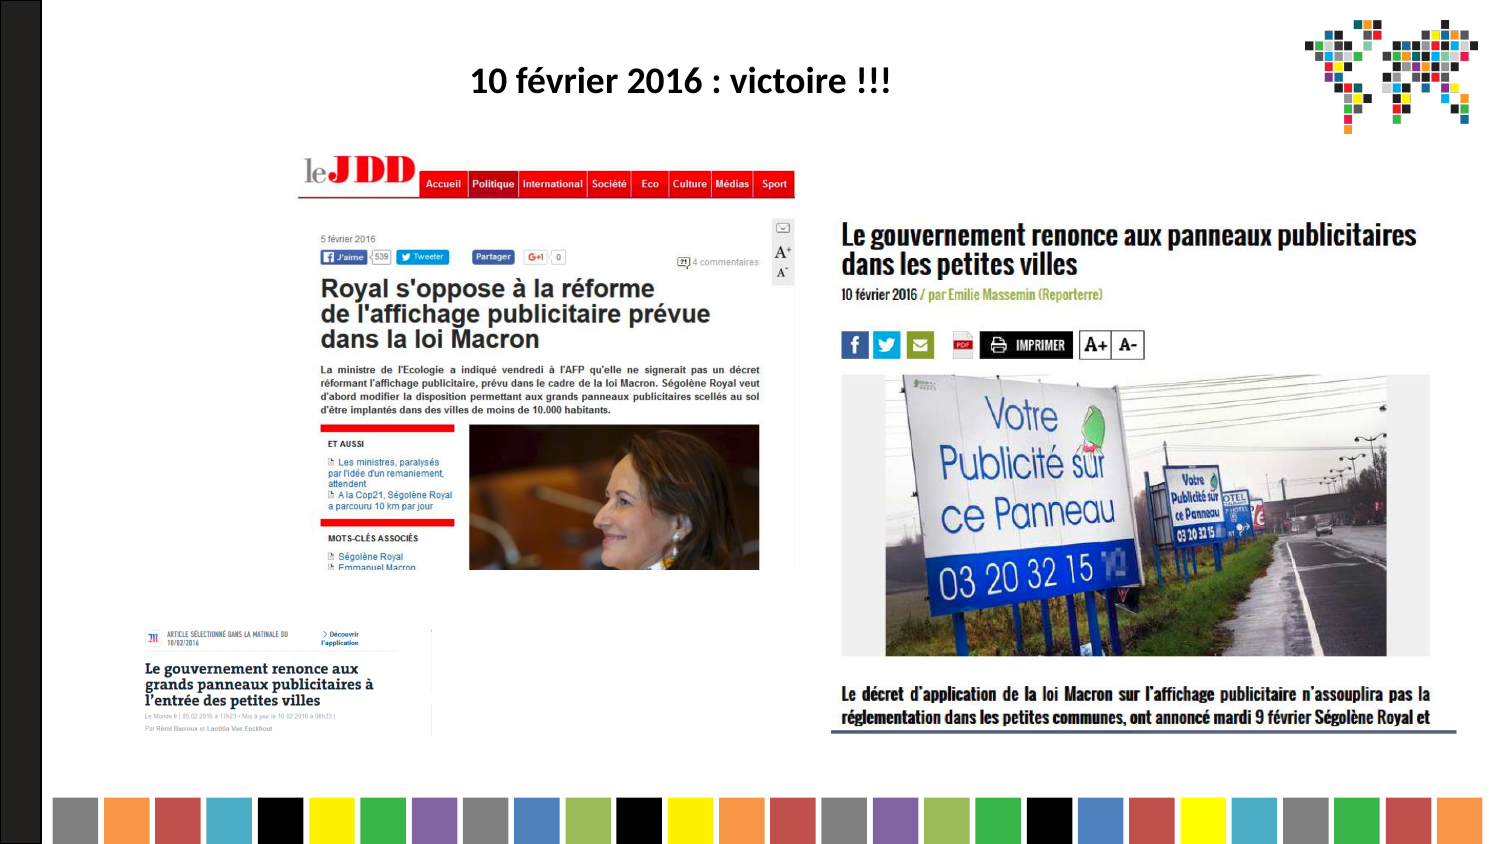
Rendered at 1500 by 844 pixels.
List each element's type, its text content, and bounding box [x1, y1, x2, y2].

picture [120, 614, 437, 751]
picture [1305, 20, 1478, 134]
picture [810, 209, 1481, 750]
text_box 10 février 2016 : victoire !!! [75, 8, 1296, 149]
picture [294, 154, 795, 570]
